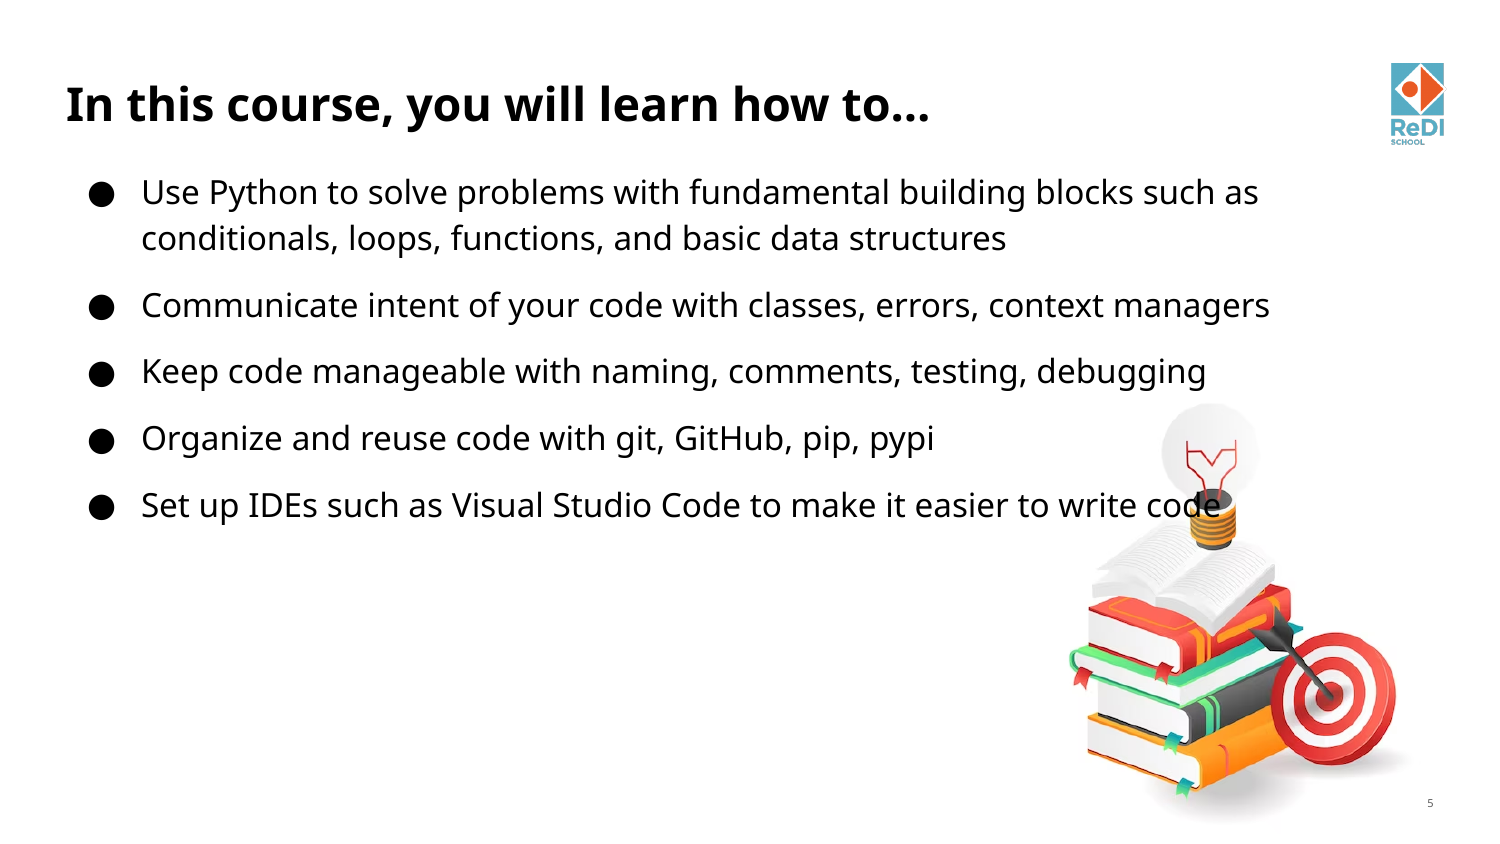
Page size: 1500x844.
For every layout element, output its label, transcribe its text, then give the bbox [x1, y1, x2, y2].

picture [932, 370, 1500, 844]
title In this course, you will learn how to… [51, 56, 1388, 150]
slide_number <number> [1388, 781, 1449, 827]
picture [1391, 63, 1447, 145]
list Use Python to solve problems with fundamental building blocks such as conditionals, loops, functions, and basic data structures Communicate intent of your code with classes, errors, context managers Keep code manageable with naming, comments, testing, debugging Organize and reuse code with git, GitHub, pip, pypi Set up IDEs such as Visual Studio Code to make it easier to write code [51, 150, 1449, 765]
